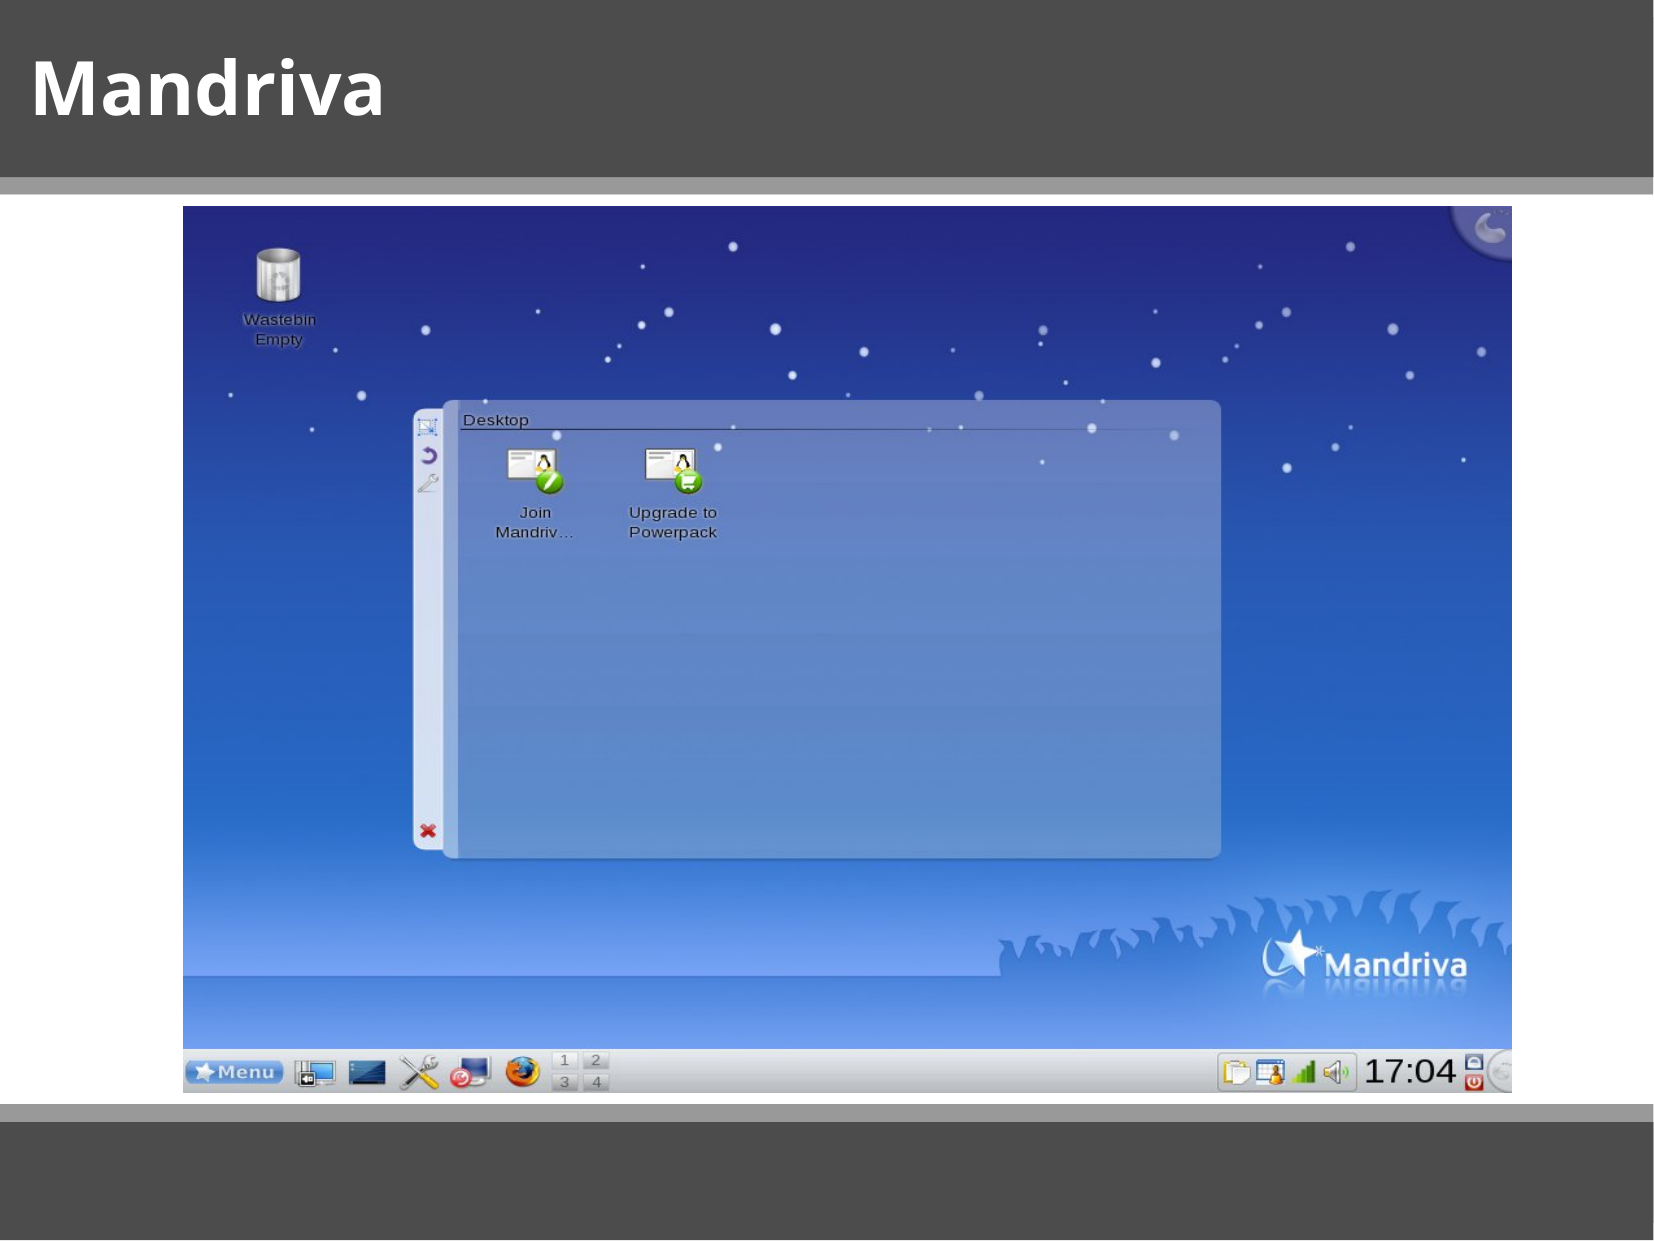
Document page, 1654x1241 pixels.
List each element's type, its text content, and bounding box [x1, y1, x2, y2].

picture [183, 206, 1512, 1093]
title Mandriva [29, 15, 1654, 158]
